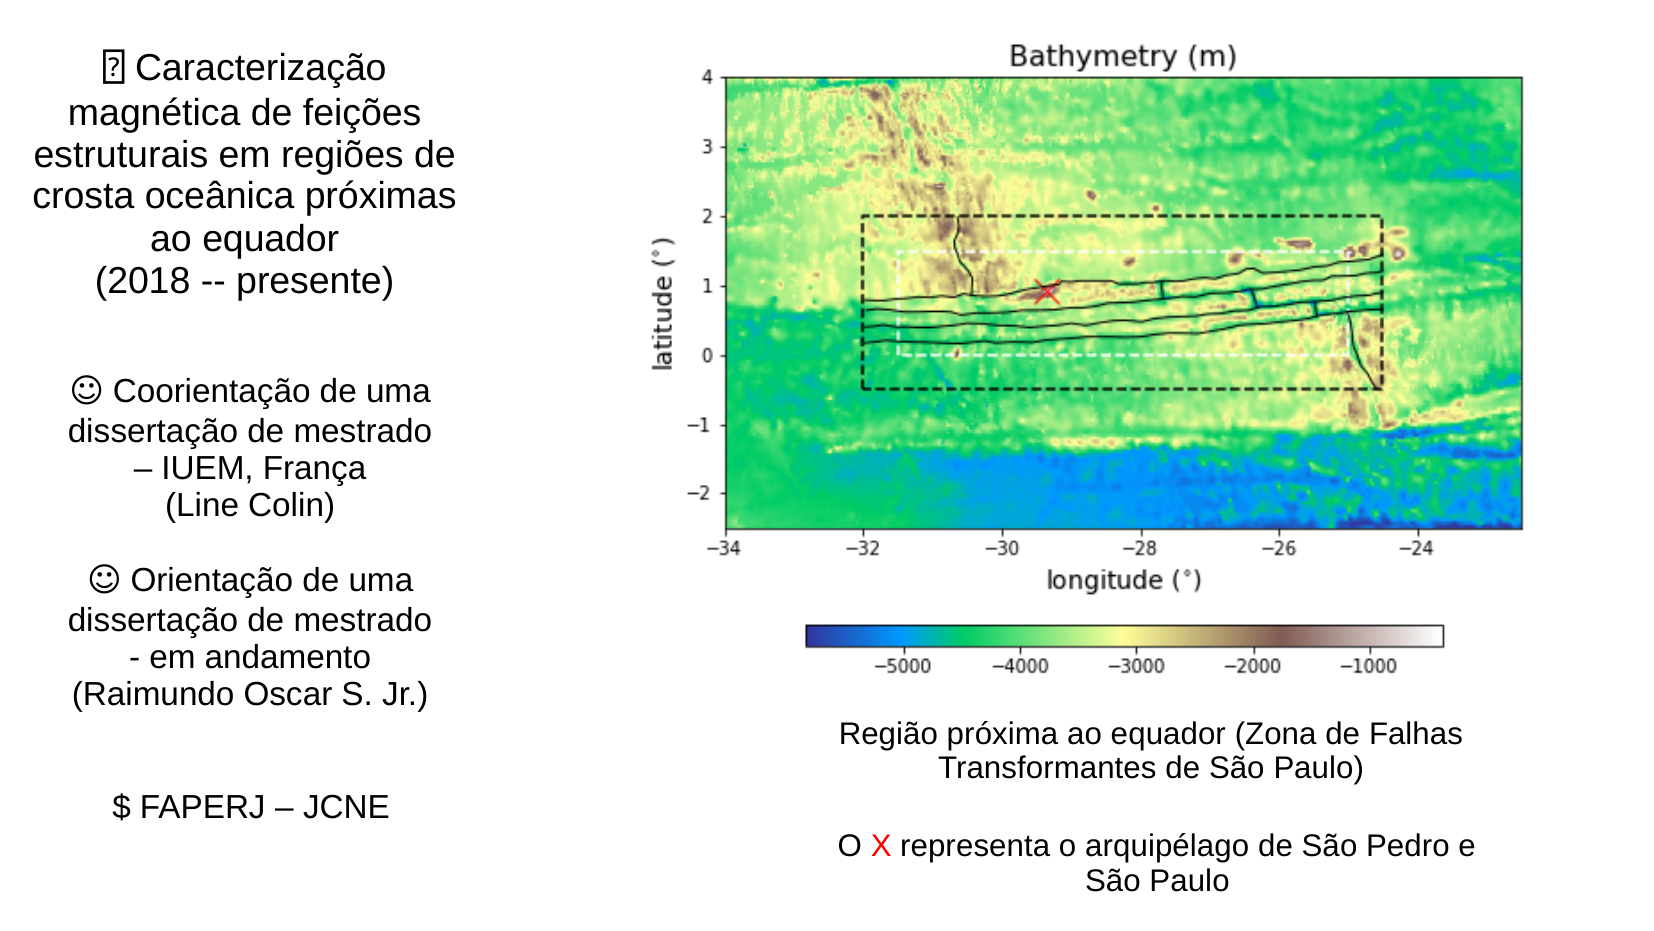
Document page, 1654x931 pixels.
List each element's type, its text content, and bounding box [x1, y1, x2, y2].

picture [597, 17, 1625, 703]
text_box O X representa o arquipélago de São Pedro e São Paulo [820, 820, 1495, 906]
text_box $ FAPERJ – JCNE [97, 780, 440, 833]
text_box ⍰ Caracterização magnética de feições estruturais em regiões de crosta oceânica próximas ao equador (2018 -- presente) [17, 32, 508, 314]
text_box ☺ Orientação de uma dissertação de mestrado - em andamento (Raimundo Oscar S. Jr.) [53, 548, 473, 725]
text_box Região próxima ao equador (Zona de Falhas Transformantes de São Paulo) [779, 708, 1524, 828]
text_box ☺ Coorientação de uma dissertação de mestrado – IUEM, França (Line Colin) [53, 359, 473, 536]
